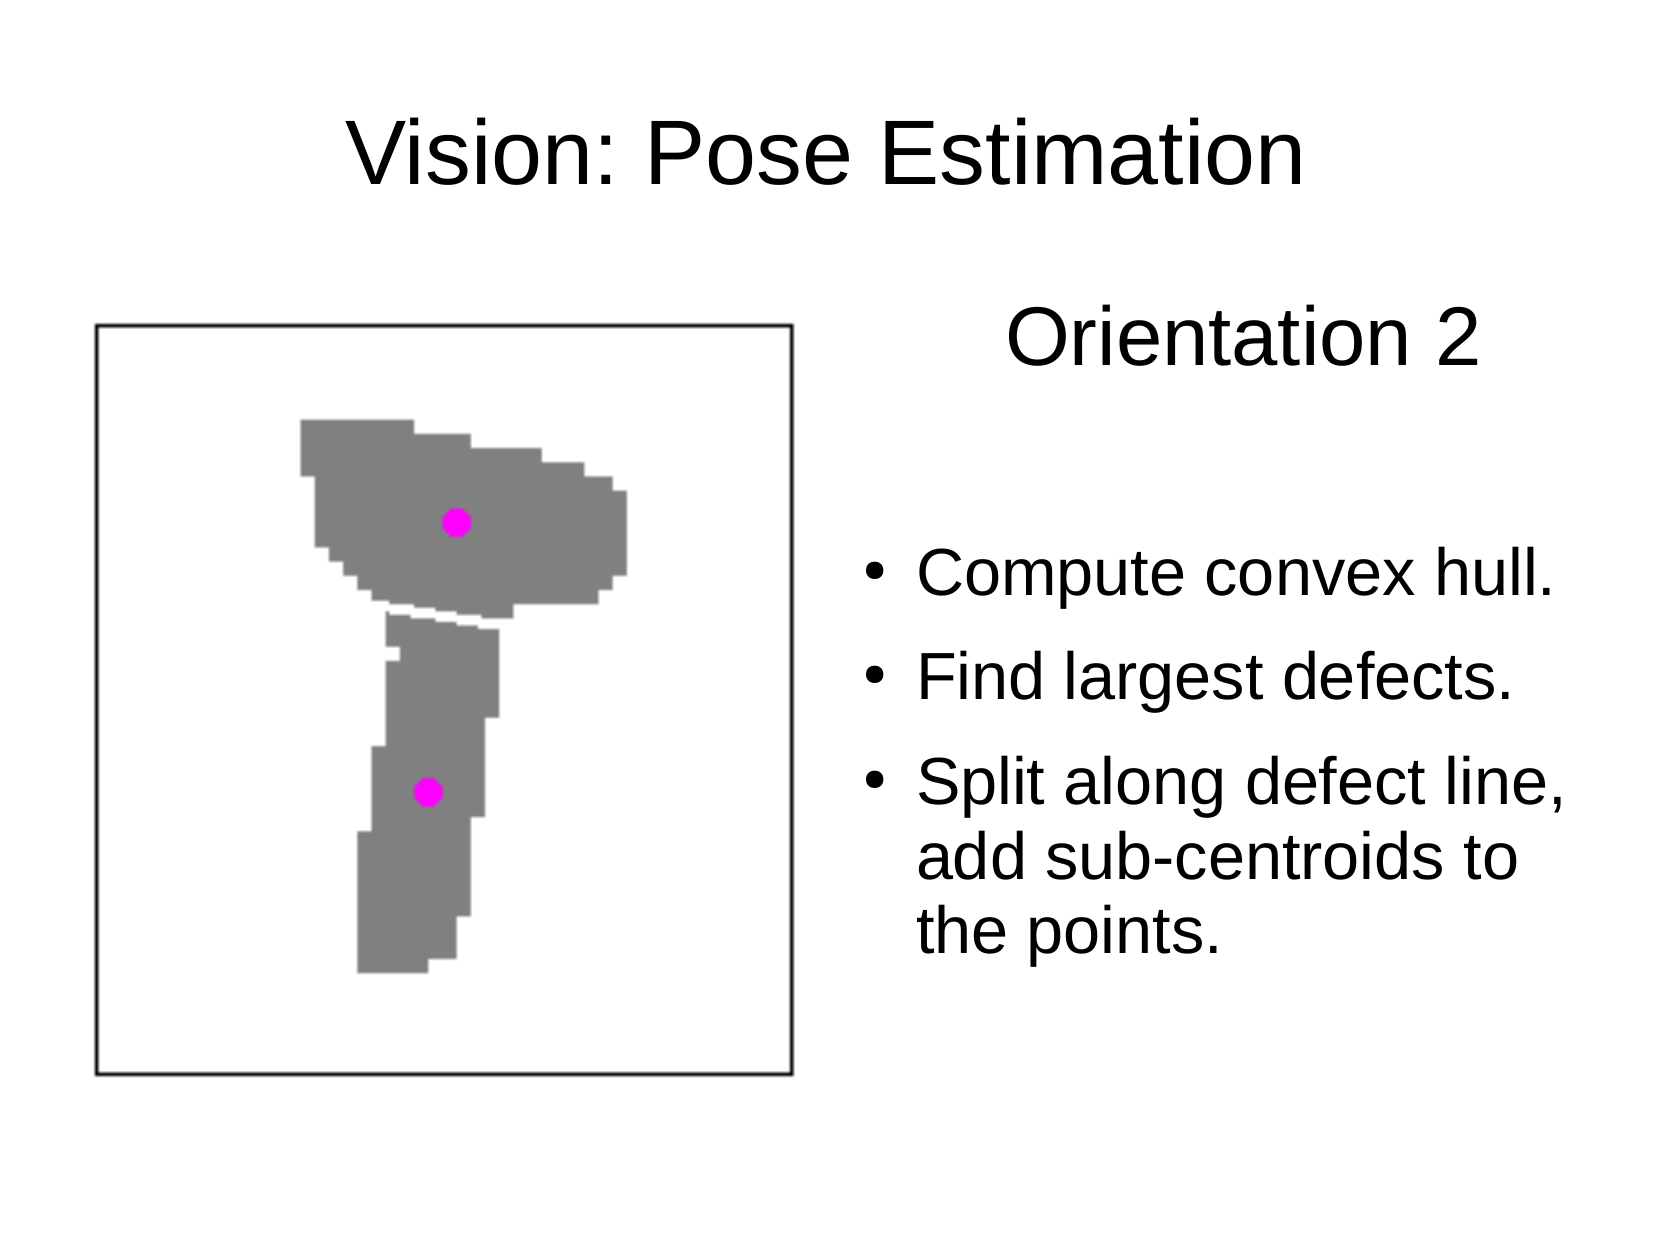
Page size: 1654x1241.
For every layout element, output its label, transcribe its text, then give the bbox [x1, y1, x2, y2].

list Orientation 2 Compute convex hull. Find largest defects. Split along defect line, add sub-centroids to the points. [845, 290, 1572, 1094]
title Vision: Pose Estimation [82, 49, 1571, 257]
picture [82, 311, 809, 1088]
